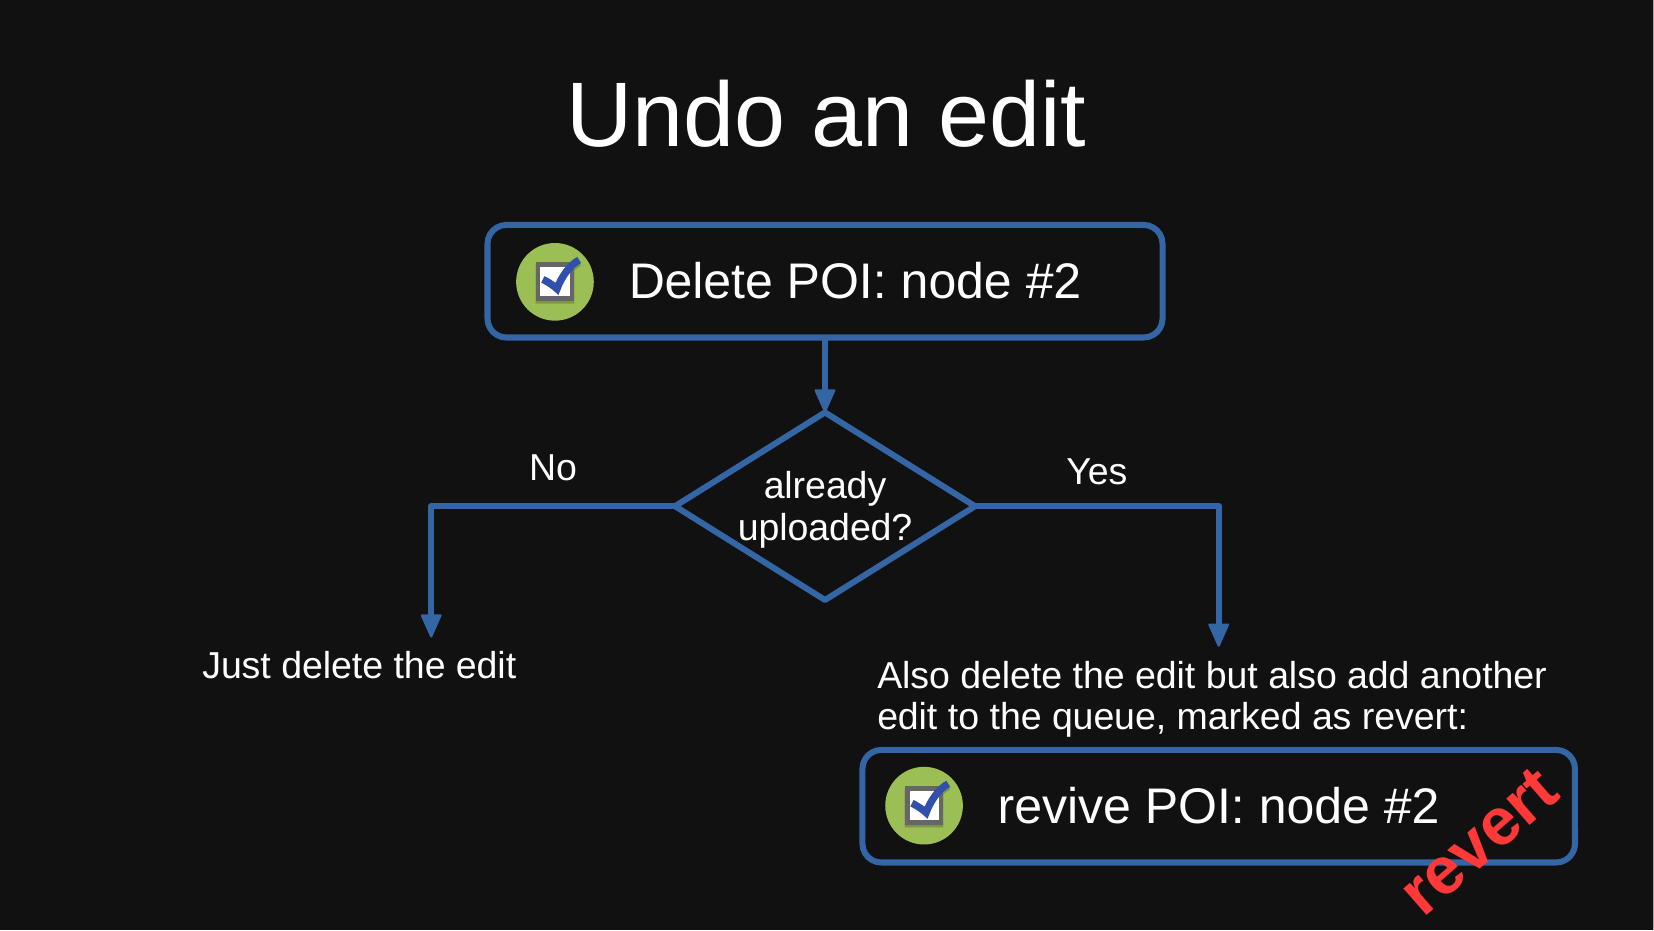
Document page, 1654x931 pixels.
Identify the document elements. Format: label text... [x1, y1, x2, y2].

text_box already uploaded? [675, 413, 975, 601]
text_box revert [1367, 700, 1654, 931]
title Undo an edit [82, 37, 1571, 193]
text_box Delete POI: node #2 [487, 224, 1163, 338]
picture [884, 766, 964, 845]
text_box Also delete the edit but also add another edit to the queue, marked as revert: [862, 646, 1576, 746]
picture [515, 242, 595, 321]
text_box revive POI: node #2 [862, 749, 1512, 863]
text_box Just delete the edit [187, 637, 676, 713]
